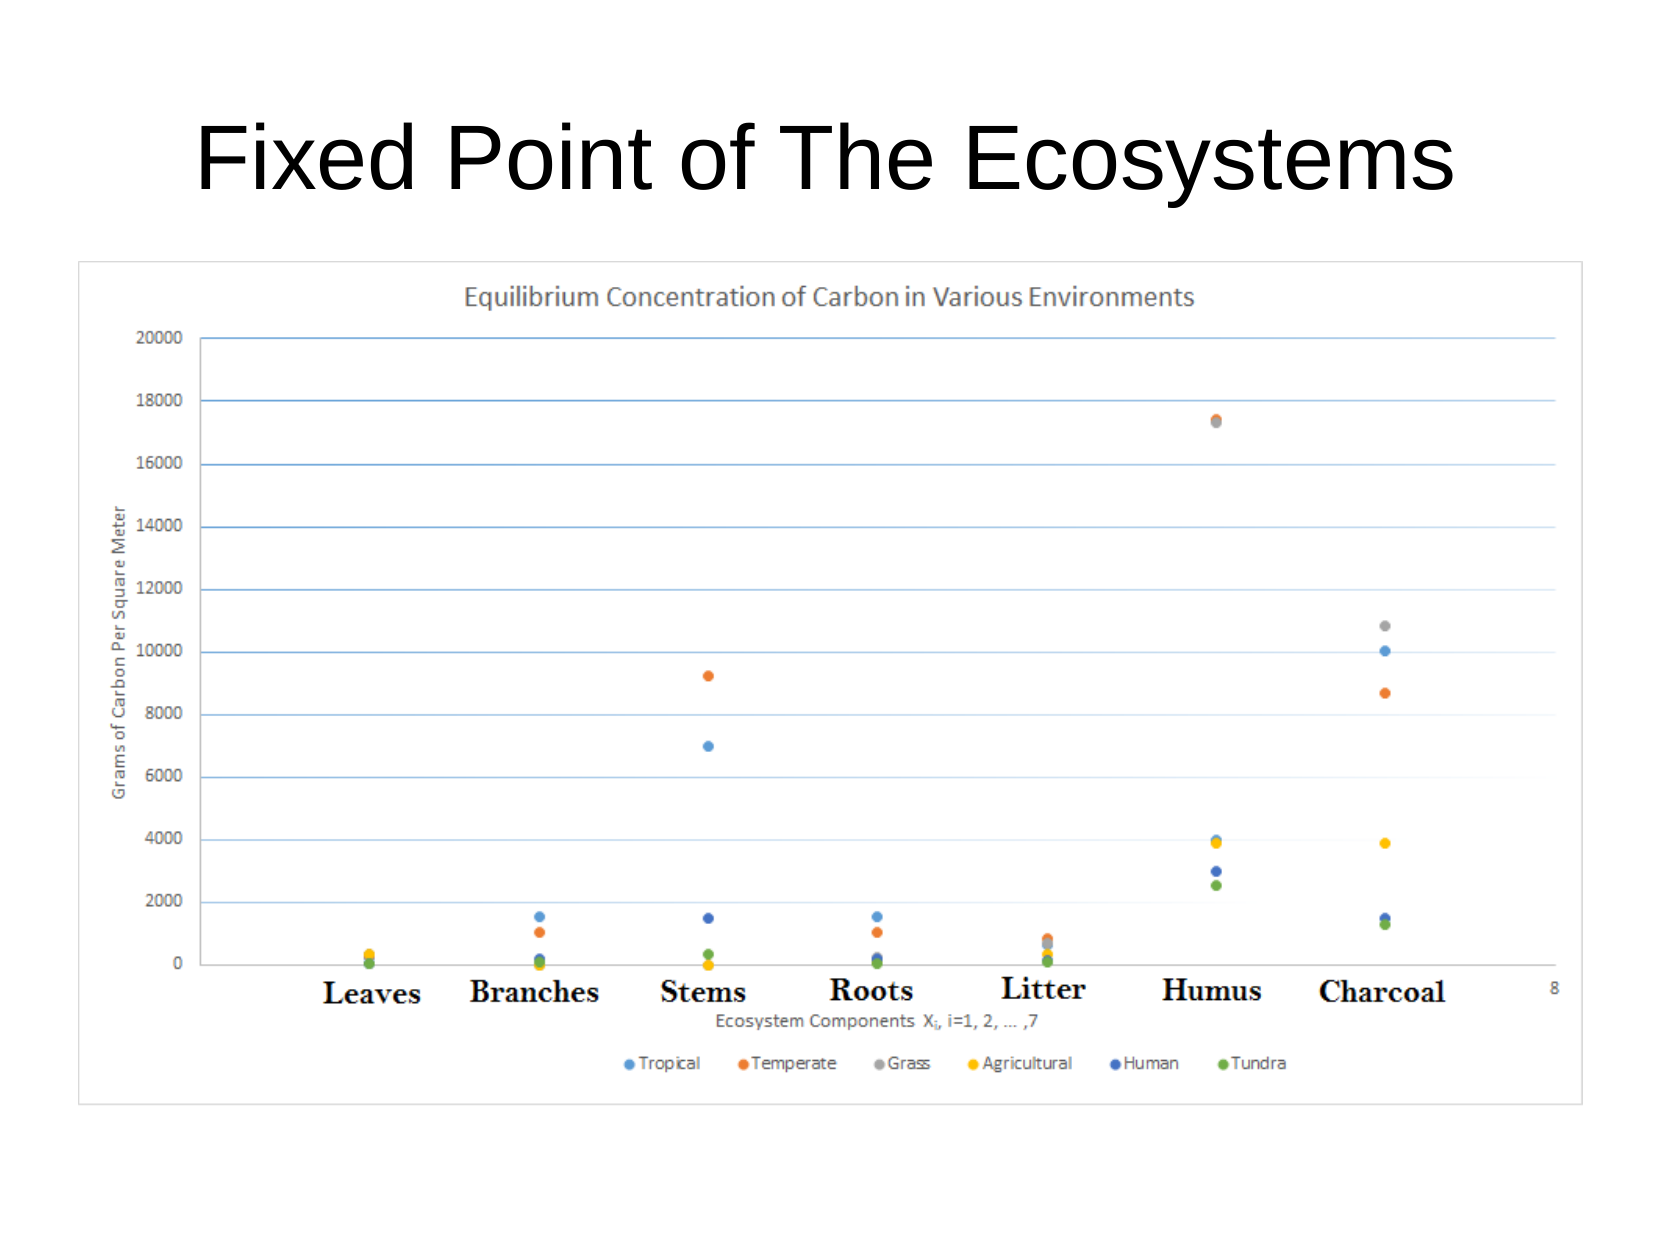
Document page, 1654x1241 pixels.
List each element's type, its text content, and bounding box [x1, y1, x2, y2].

picture [78, 261, 1583, 1146]
title Fixed Point of The Ecosystems [82, 49, 1571, 257]
